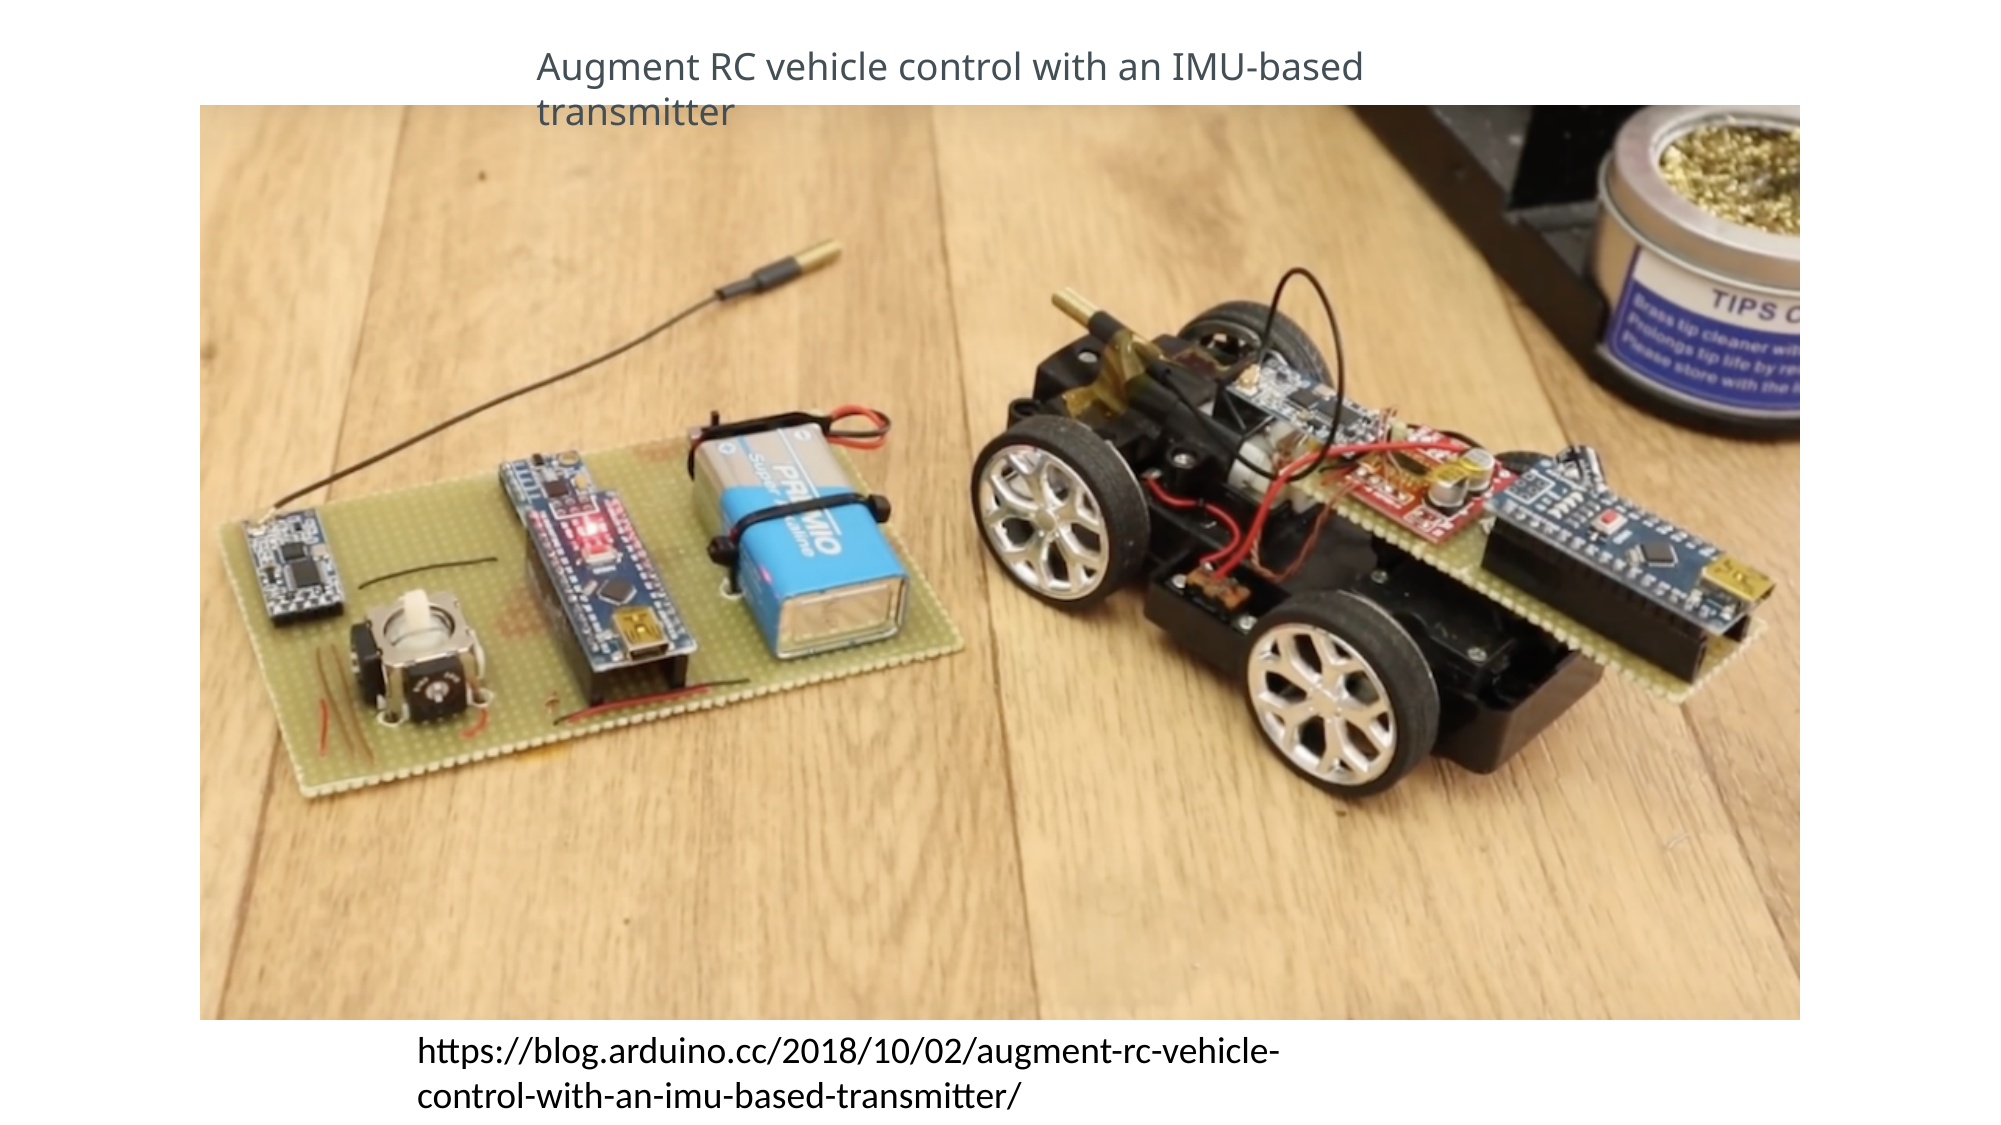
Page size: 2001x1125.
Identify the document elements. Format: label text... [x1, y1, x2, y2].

picture [200, 105, 1800, 1020]
text_box Augment RC vehicle control with an IMU-based transmitter [521, 35, 1523, 141]
text_box https://blog.arduino.cc/2018/10/02/augment-rc-vehicle-control-with-an-imu-based-transmitter/ [402, 1018, 1403, 1124]
